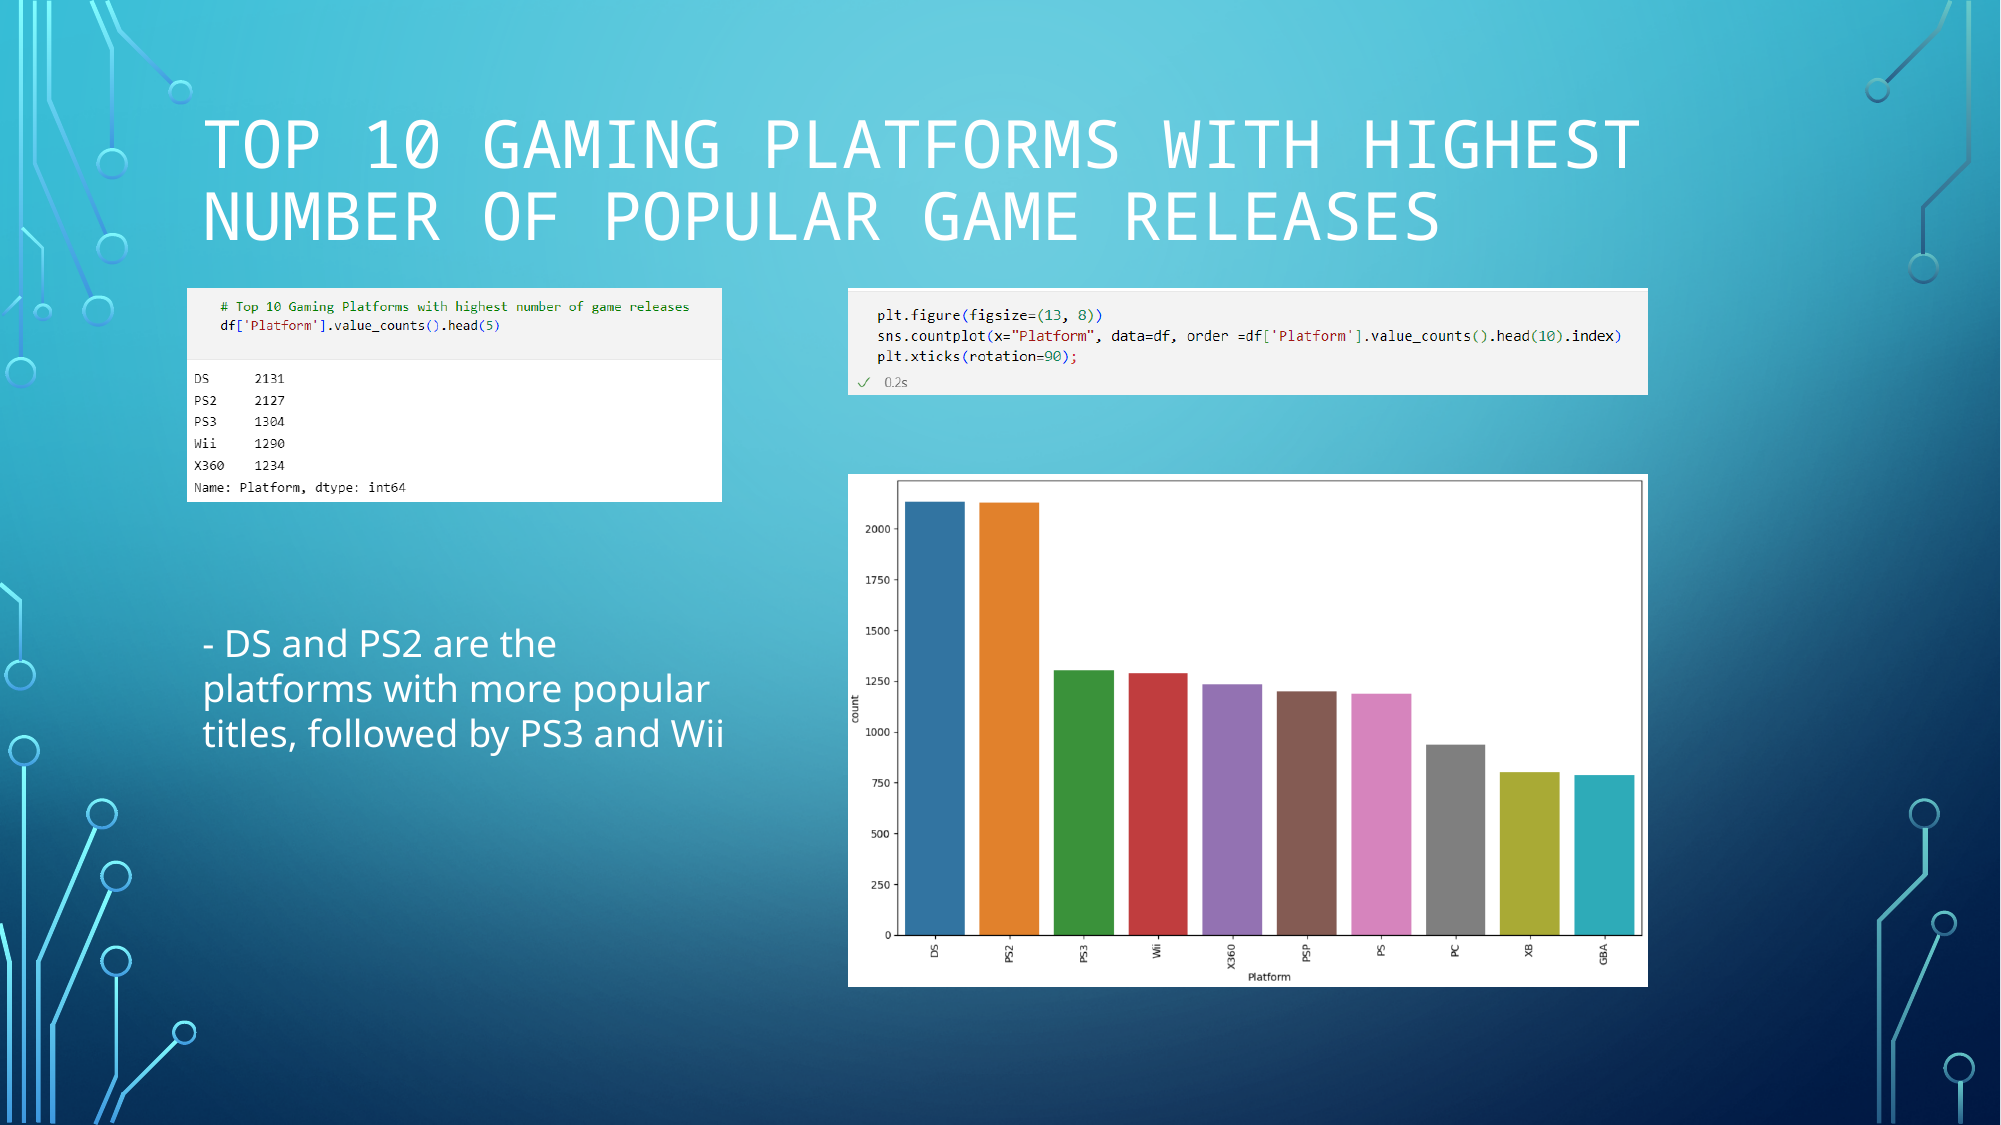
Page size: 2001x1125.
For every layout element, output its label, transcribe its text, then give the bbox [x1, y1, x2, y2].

text_box - DS and PS2 are the platforms with more popular titles, followed by PS3 and Wii [187, 612, 751, 764]
picture [848, 474, 1648, 987]
picture [187, 288, 722, 502]
title Top 10 Gaming Platforms with highest number of popular game releases [187, 101, 1813, 344]
picture [848, 288, 1648, 395]
